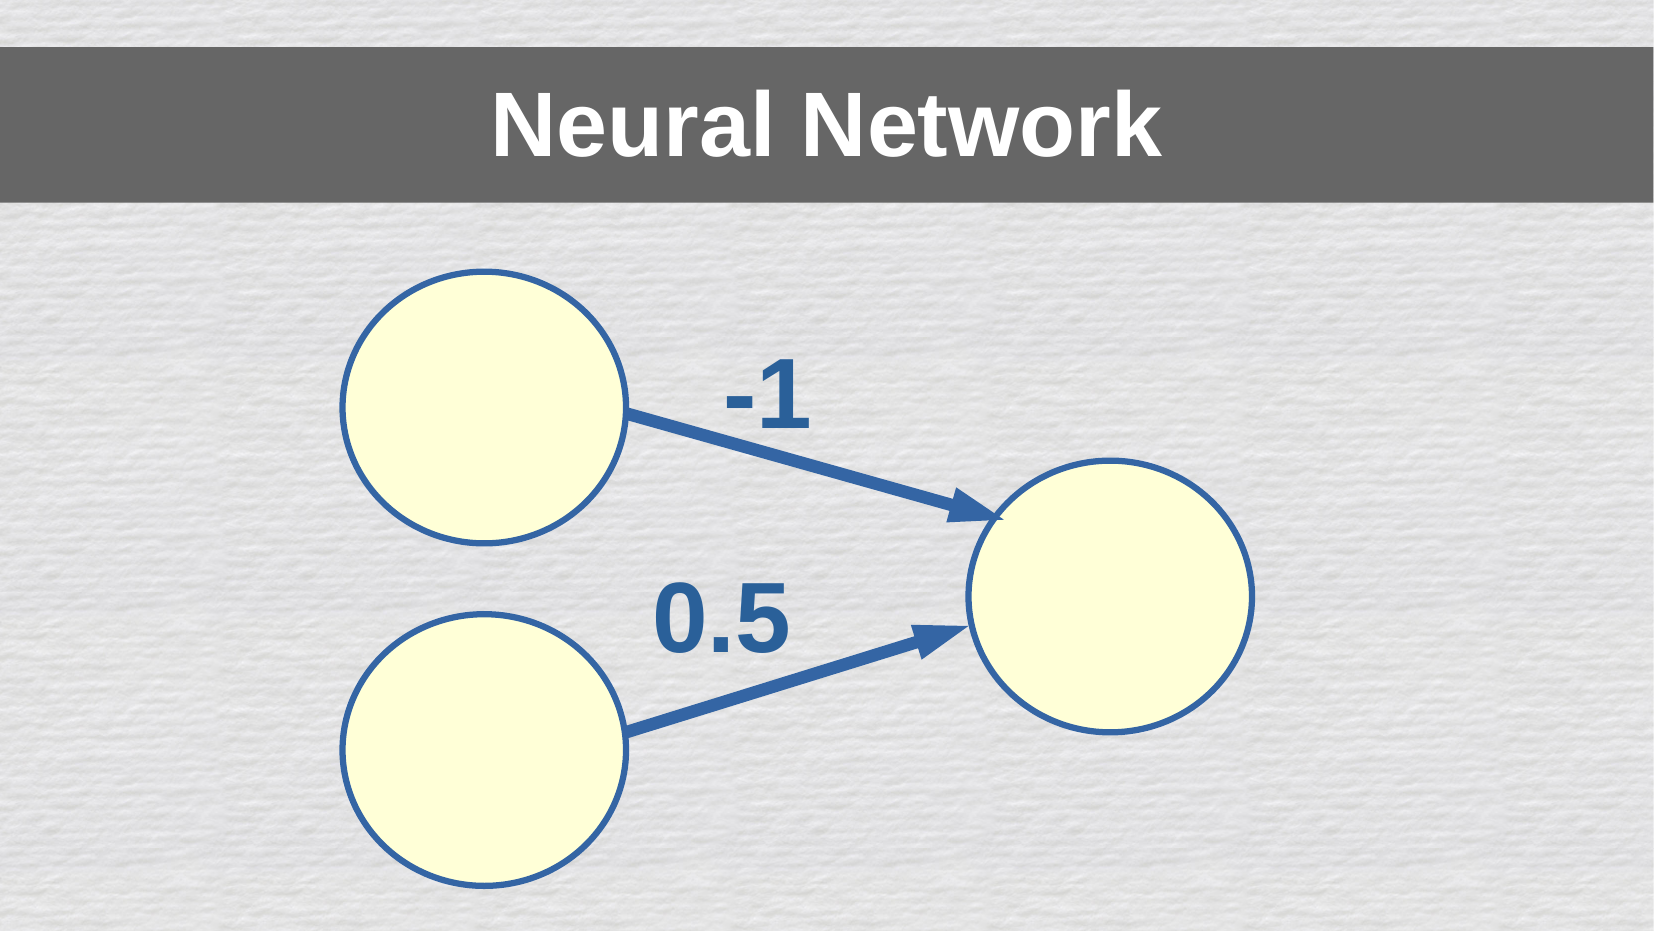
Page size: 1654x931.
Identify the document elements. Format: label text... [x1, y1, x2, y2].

text_box -1 [708, 330, 969, 473]
text_box [342, 271, 627, 544]
text_box [968, 460, 1253, 733]
text_box 0.5 [637, 555, 910, 721]
picture [0, 203, 1654, 931]
text_box [342, 614, 627, 886]
picture [0, 0, 1654, 47]
title Neural Network [0, 47, 1654, 203]
